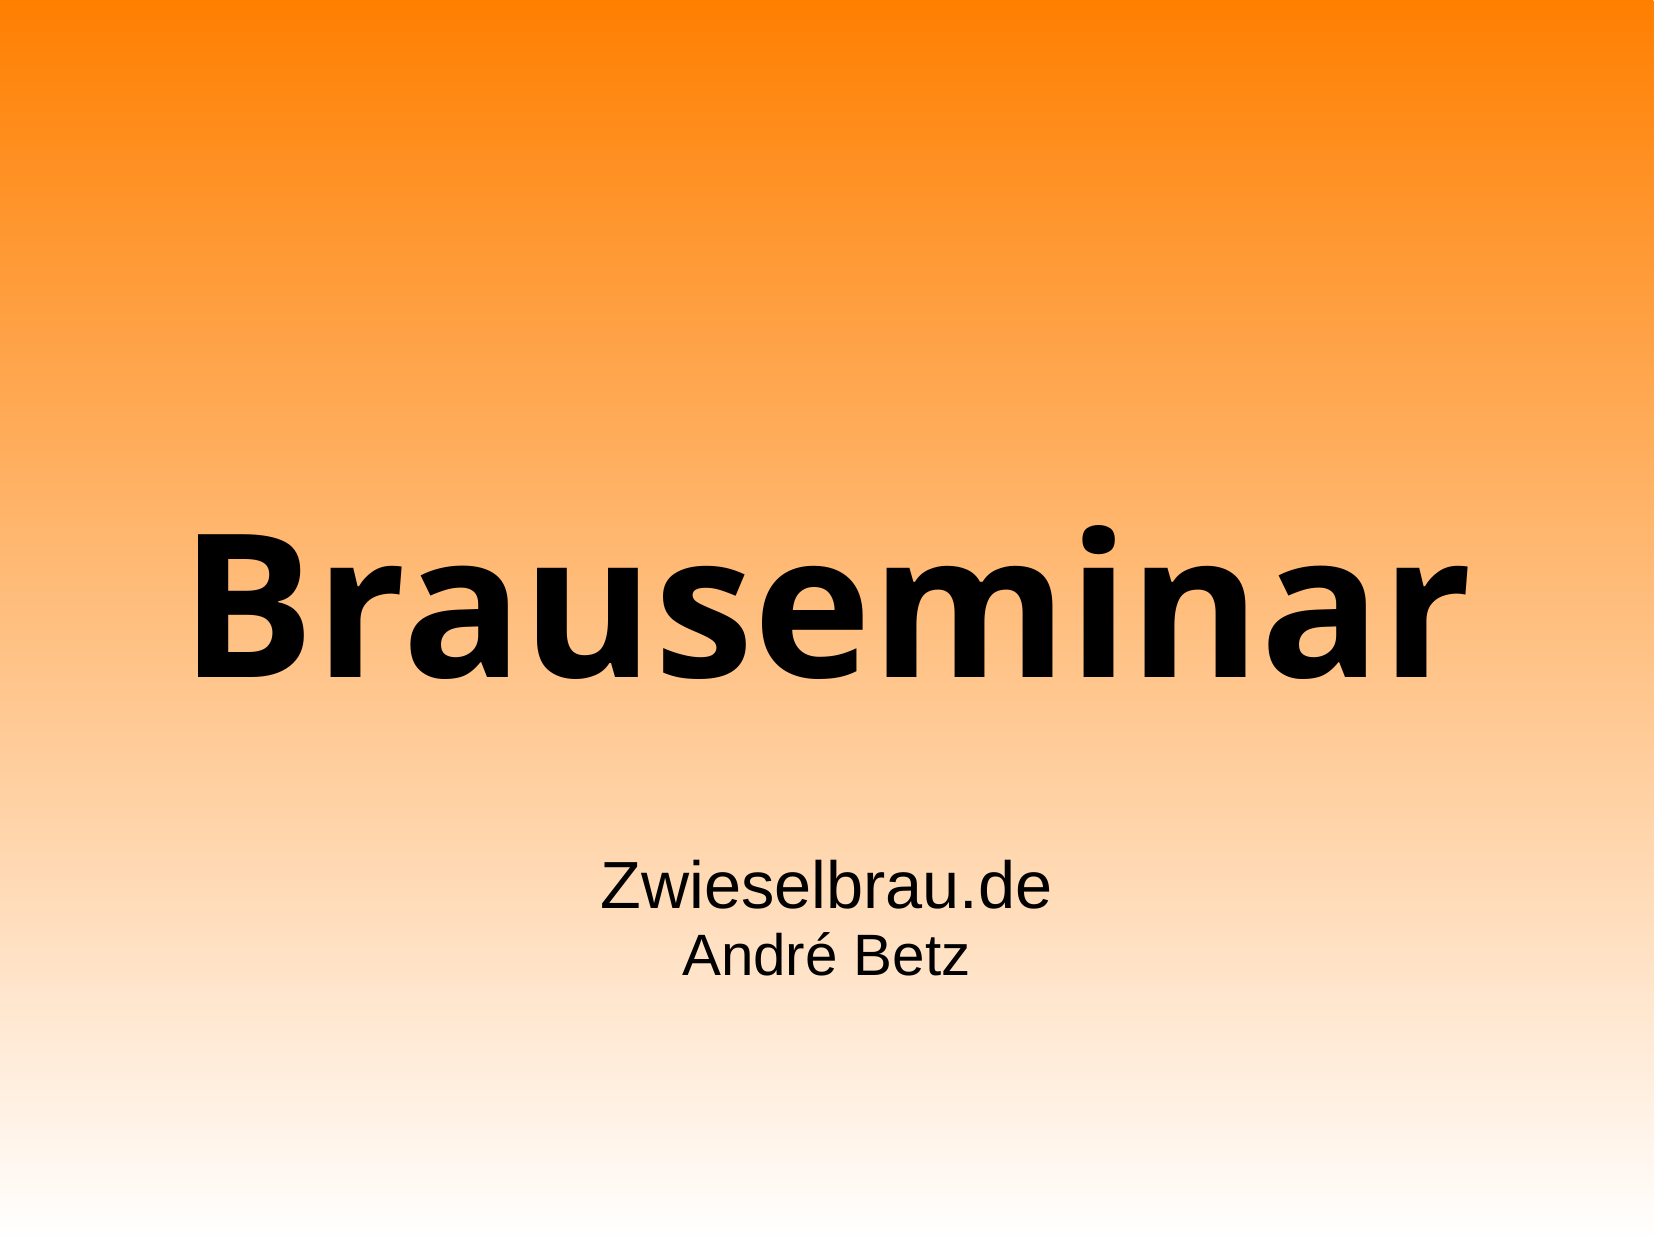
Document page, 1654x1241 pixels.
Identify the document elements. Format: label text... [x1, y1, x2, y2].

subtitle Brauseminar Zwieselbrau.de André Betz [82, 366, 1571, 1086]
